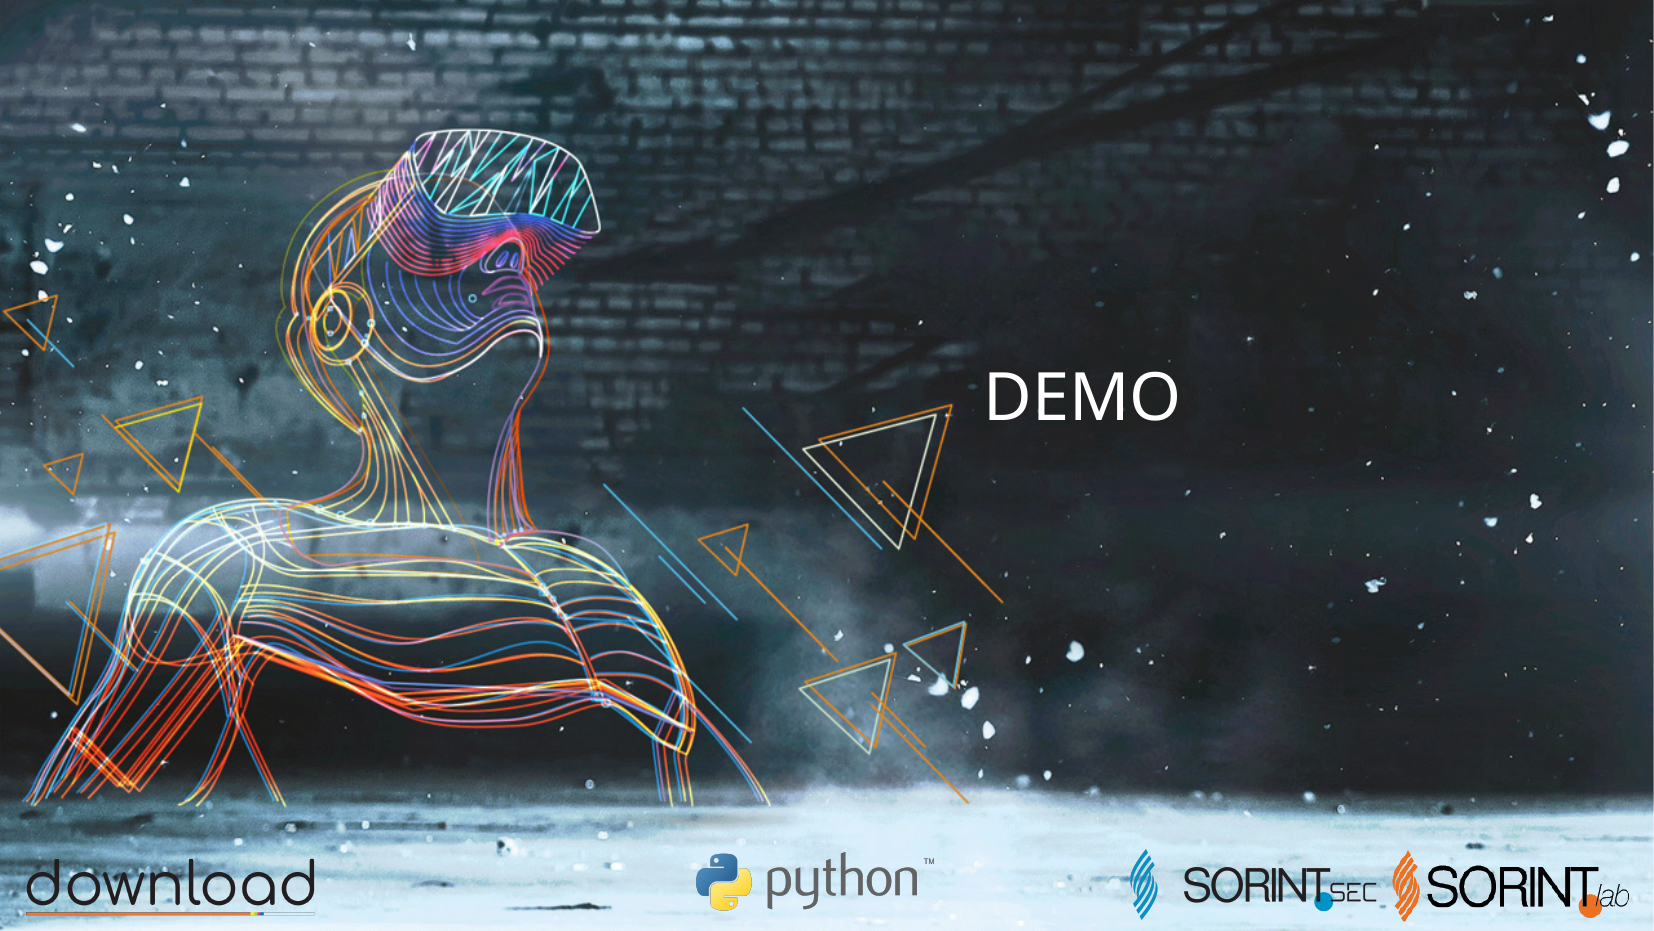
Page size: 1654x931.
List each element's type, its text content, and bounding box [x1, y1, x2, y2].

title DEMO [968, 243, 1607, 544]
picture [0, 0, 1654, 931]
